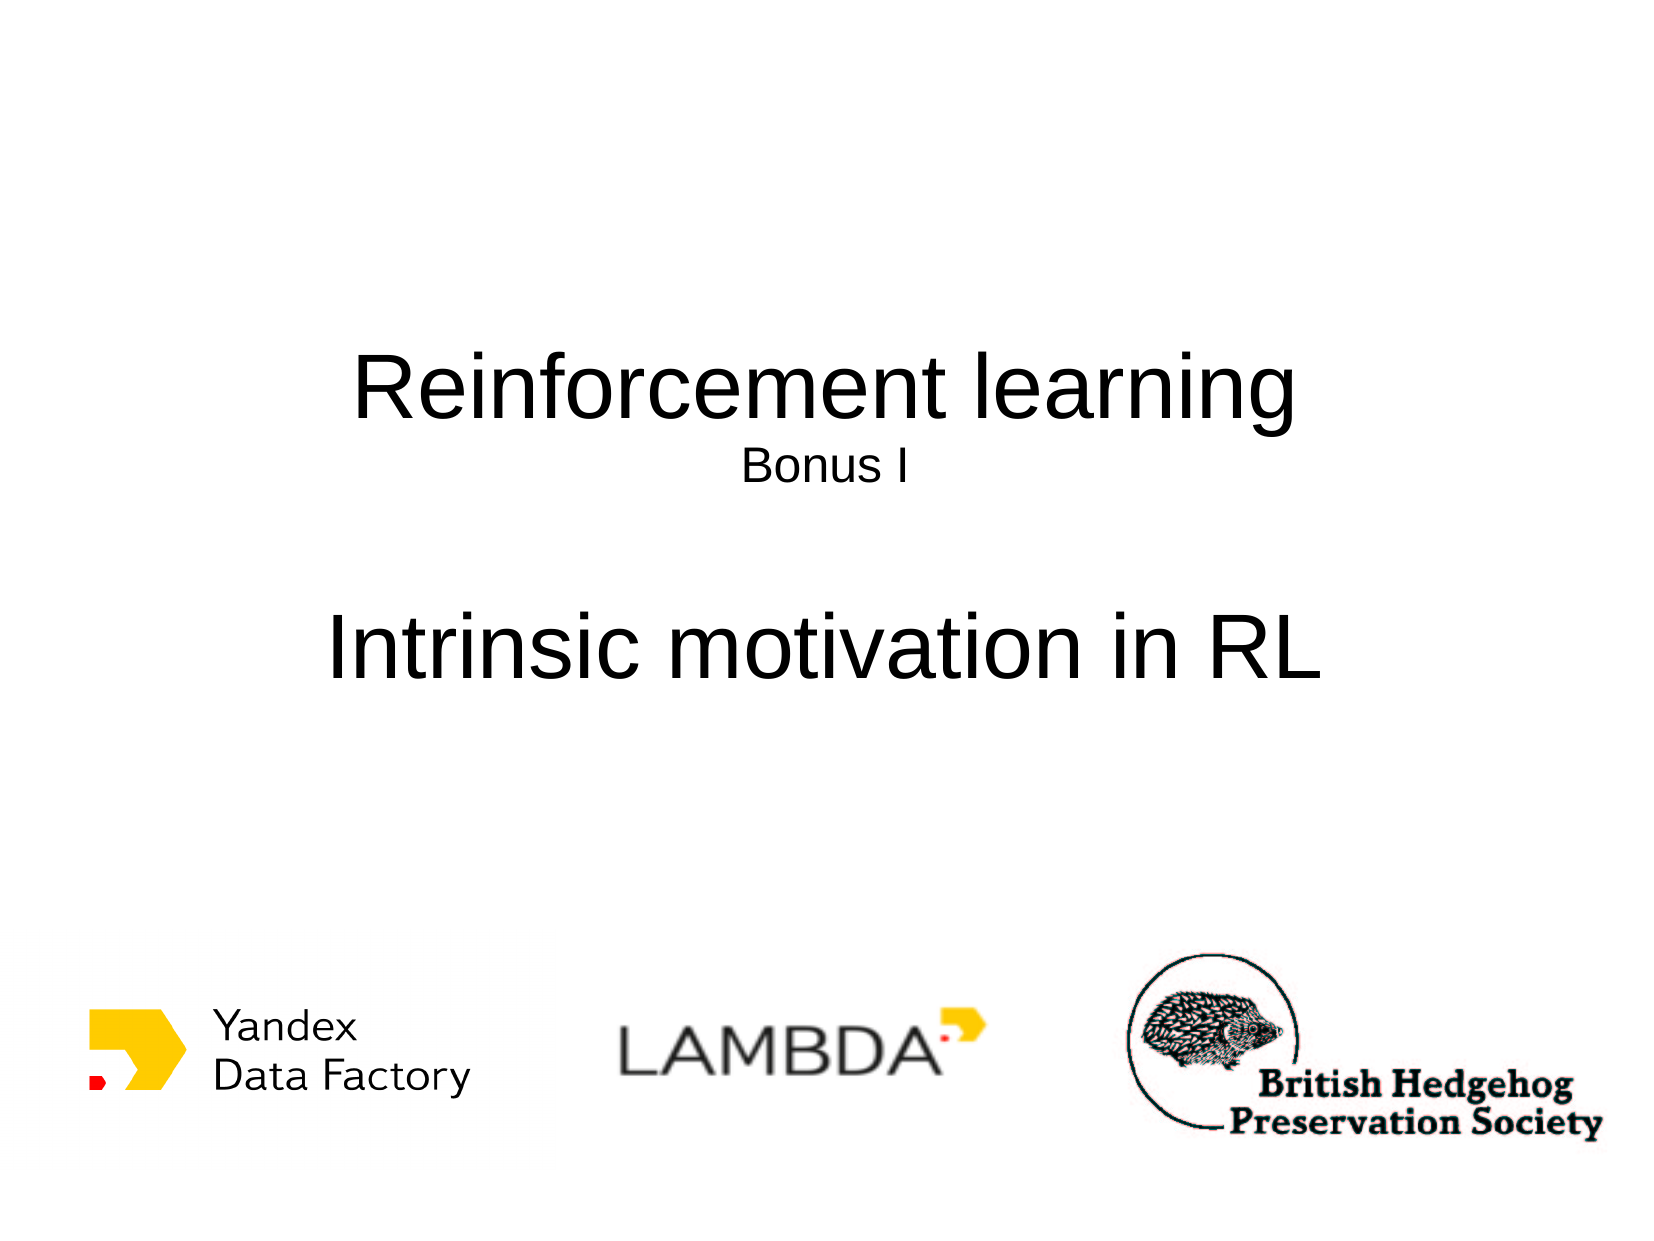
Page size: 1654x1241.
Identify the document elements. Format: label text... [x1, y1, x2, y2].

picture [0, 929, 556, 1171]
picture [585, 872, 1006, 1213]
picture [1050, 869, 1654, 1241]
text_box Reinforcement learning Bonus I Intrinsic motivation in RL [0, 311, 1654, 723]
